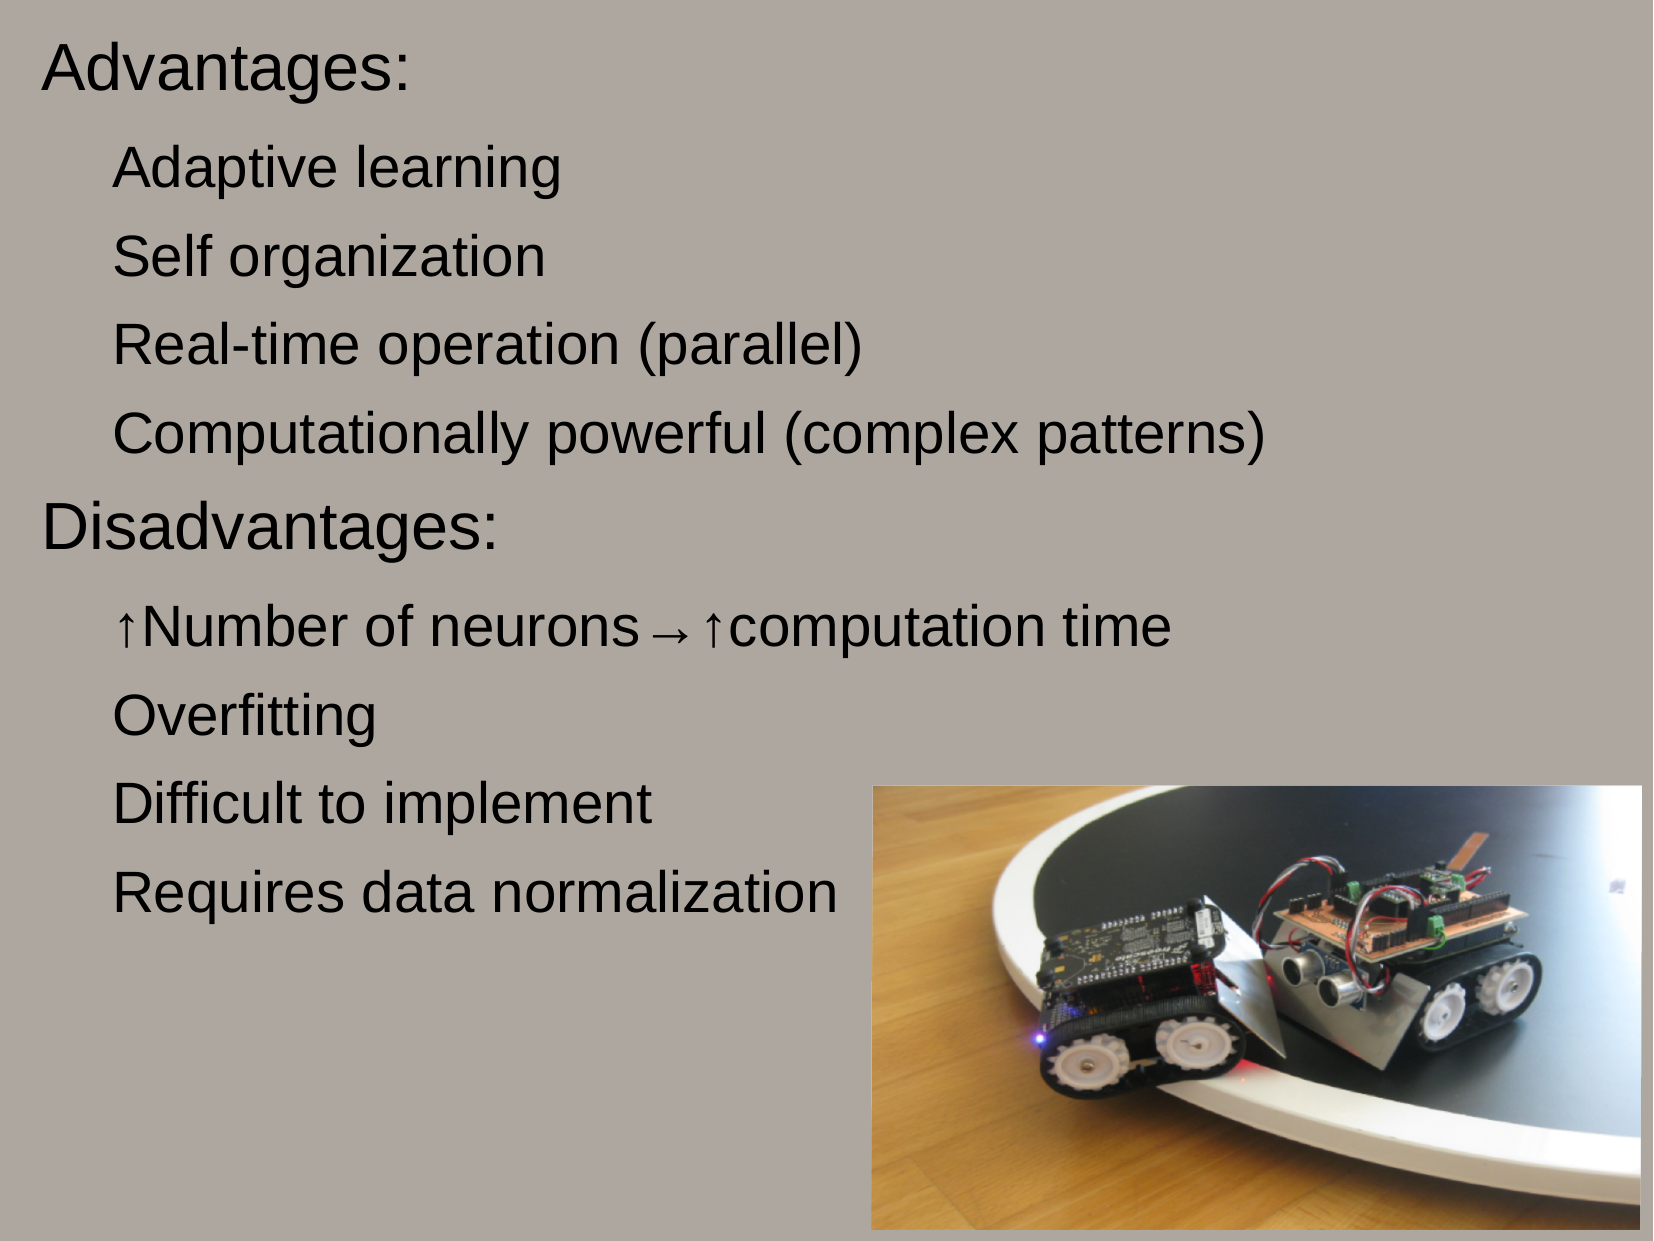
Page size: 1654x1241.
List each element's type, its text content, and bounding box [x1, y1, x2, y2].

picture [870, 785, 1642, 1230]
list Advantages: Adaptive learning Self organization Real-time operation (parallel) Computationally powerful (complex patterns) Disadvantages: ↑Number of neurons→↑computation time Overfitting Difficult to implement Requires data normalization [0, 30, 1459, 1204]
